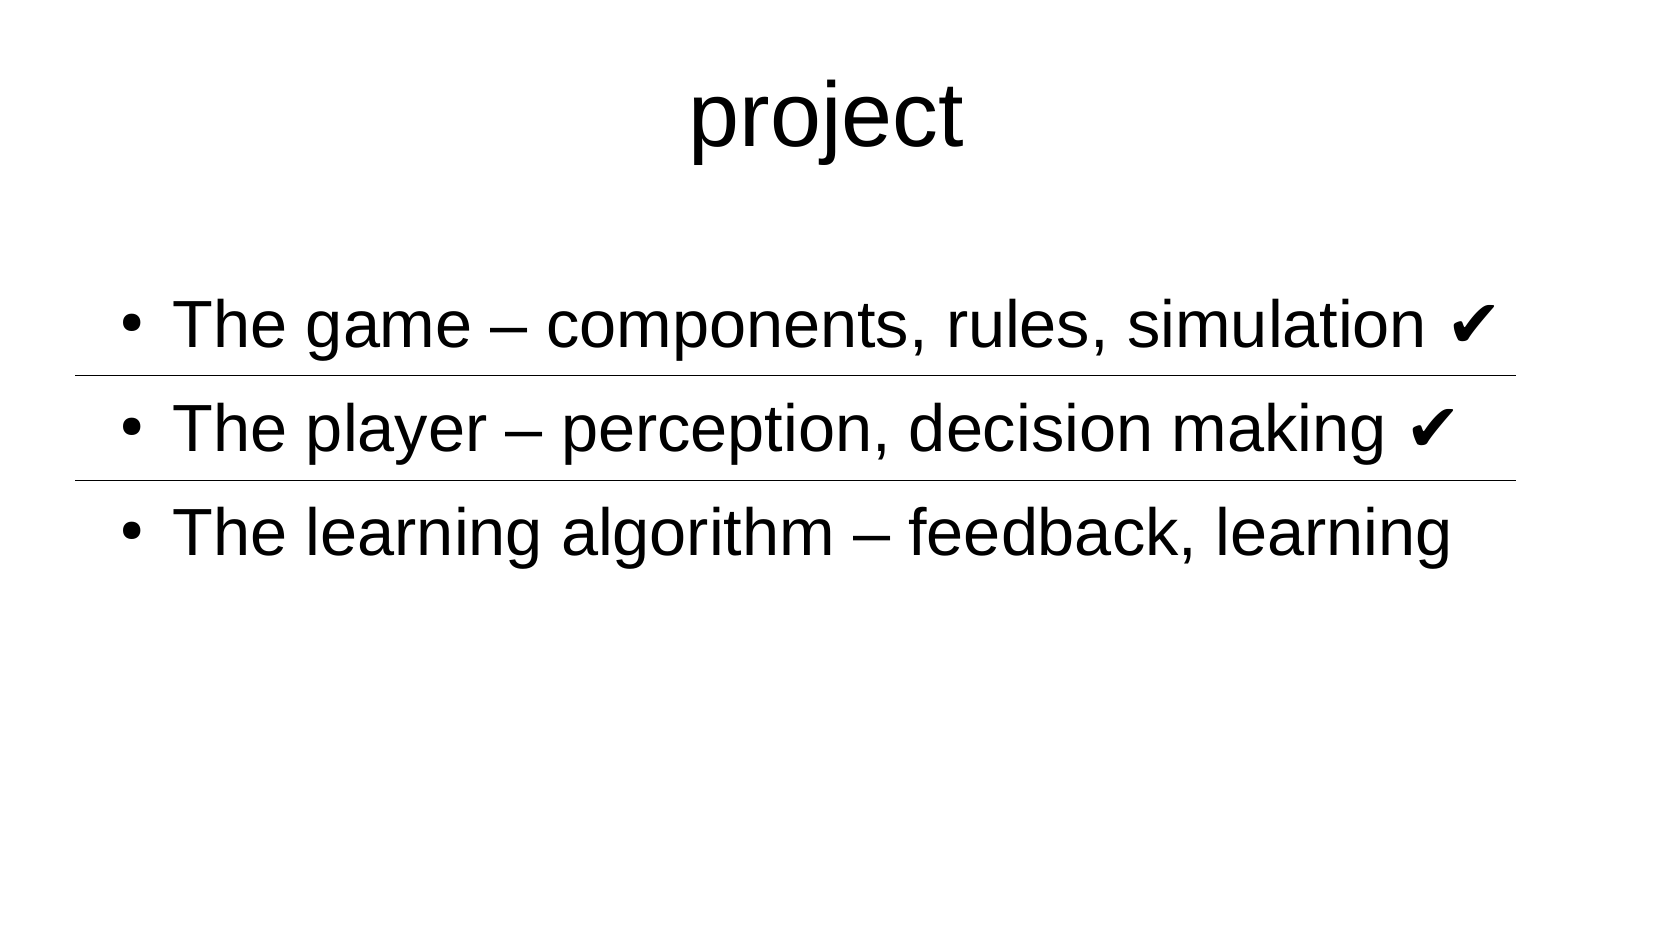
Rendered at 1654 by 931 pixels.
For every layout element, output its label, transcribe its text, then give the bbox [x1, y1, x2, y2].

title project [82, 37, 1571, 193]
list The game – components, rules, simulation ✔️ The player – perception, decision making ✔️ The learning algorithm – feedback, learning [102, 286, 1591, 827]
